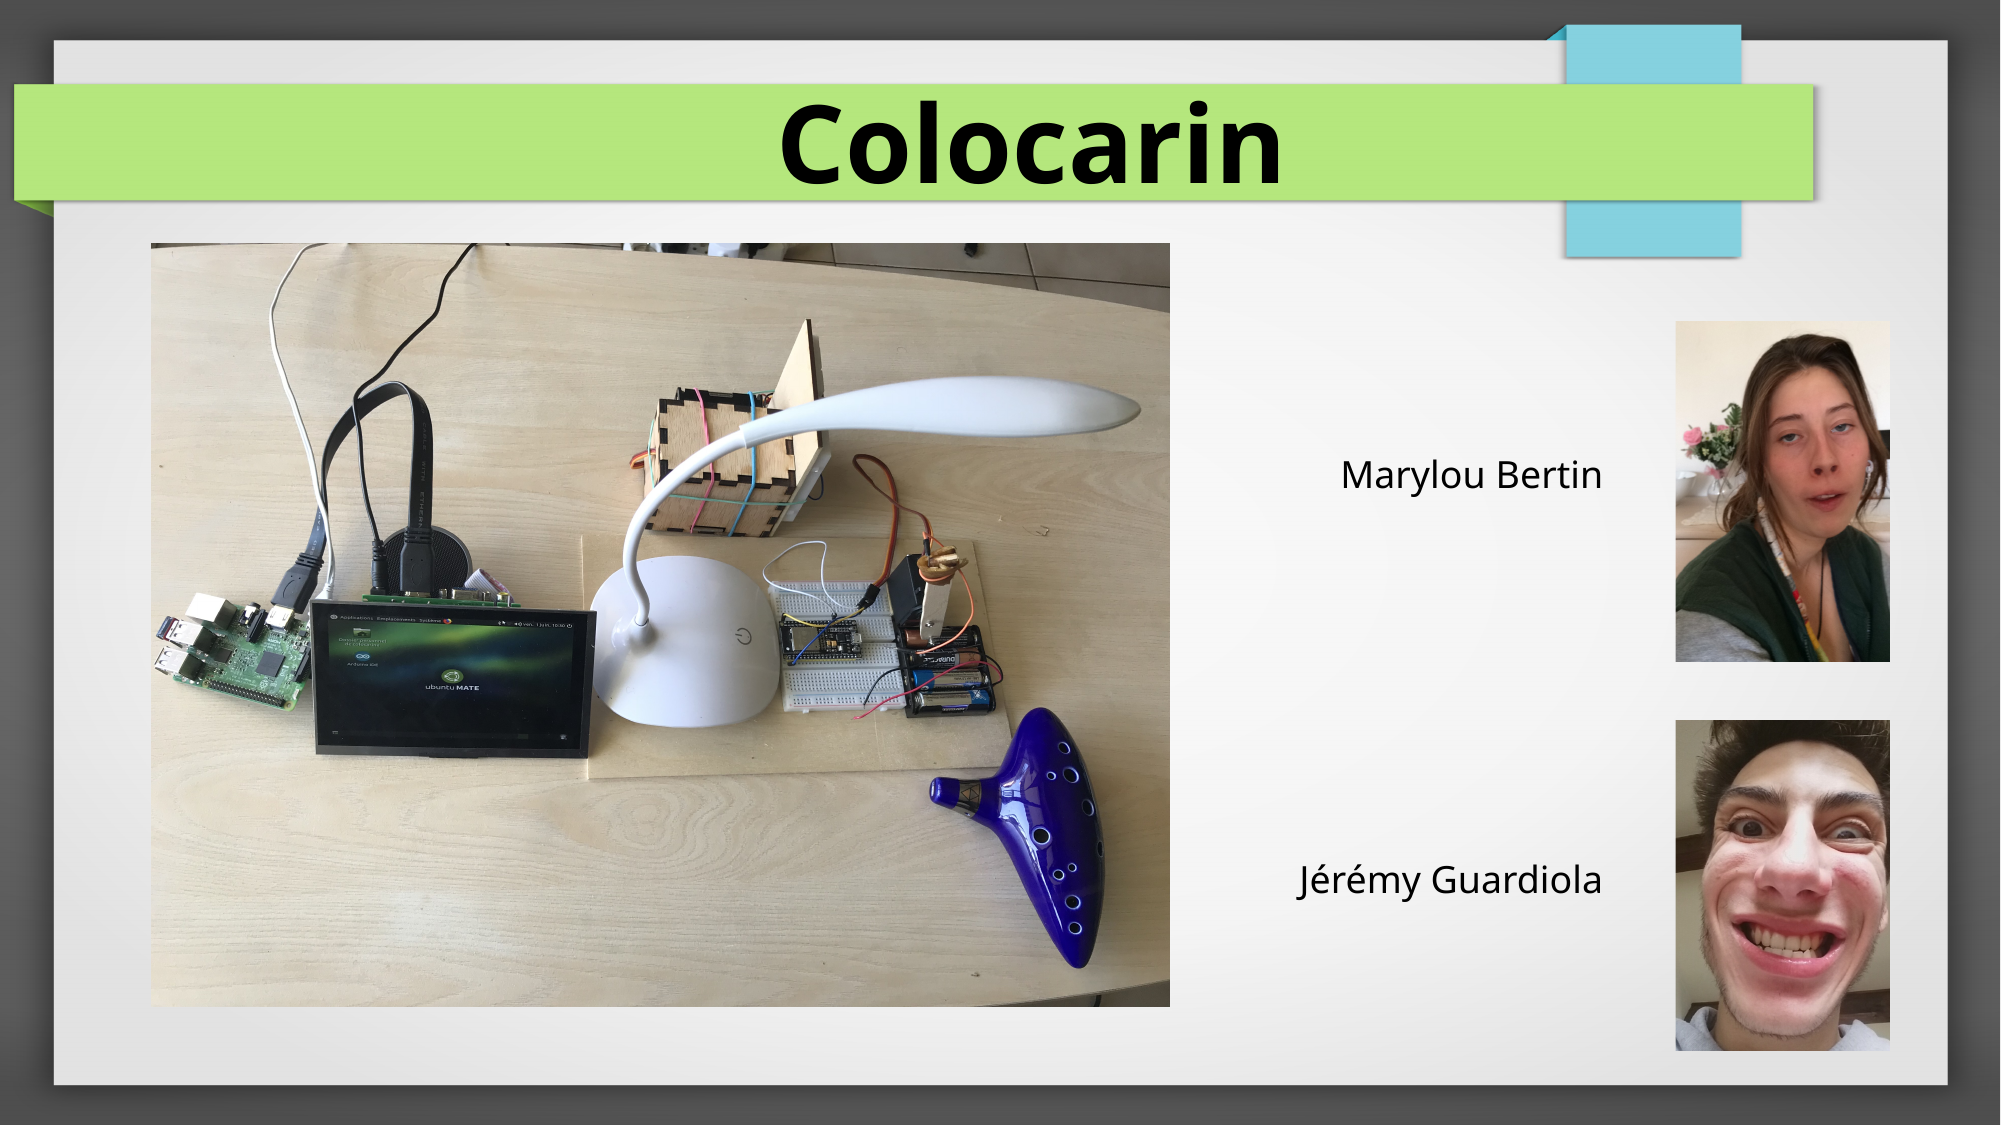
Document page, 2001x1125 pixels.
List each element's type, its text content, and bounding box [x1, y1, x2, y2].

text_box Marylou Bertin Jérémy Guardiola [1275, 443, 1618, 922]
text_box Colocarina [732, 67, 1331, 213]
picture [0, 0, 2001, 1125]
